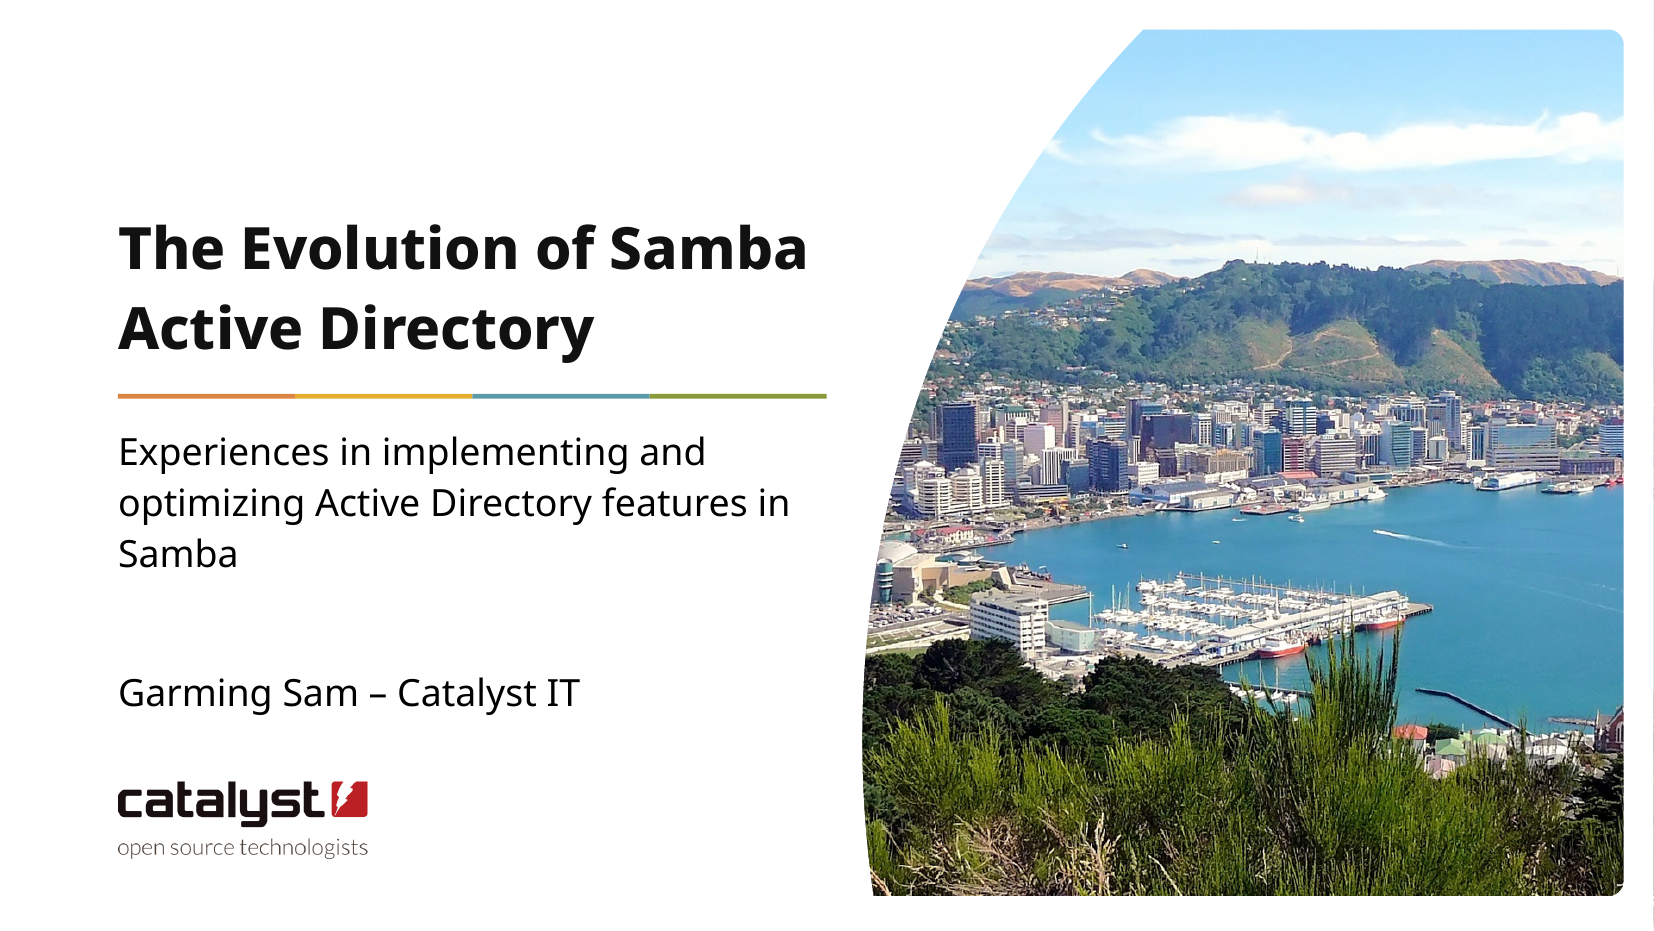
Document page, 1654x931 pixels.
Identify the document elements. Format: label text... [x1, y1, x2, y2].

picture [112, 779, 373, 861]
title The Evolution of Samba Active Directory [118, 60, 827, 367]
list Experiences in implementing and optimizing Active Directory features in Samba Garming Sam – Catalyst IT [118, 425, 827, 733]
picture [863, 30, 1623, 896]
